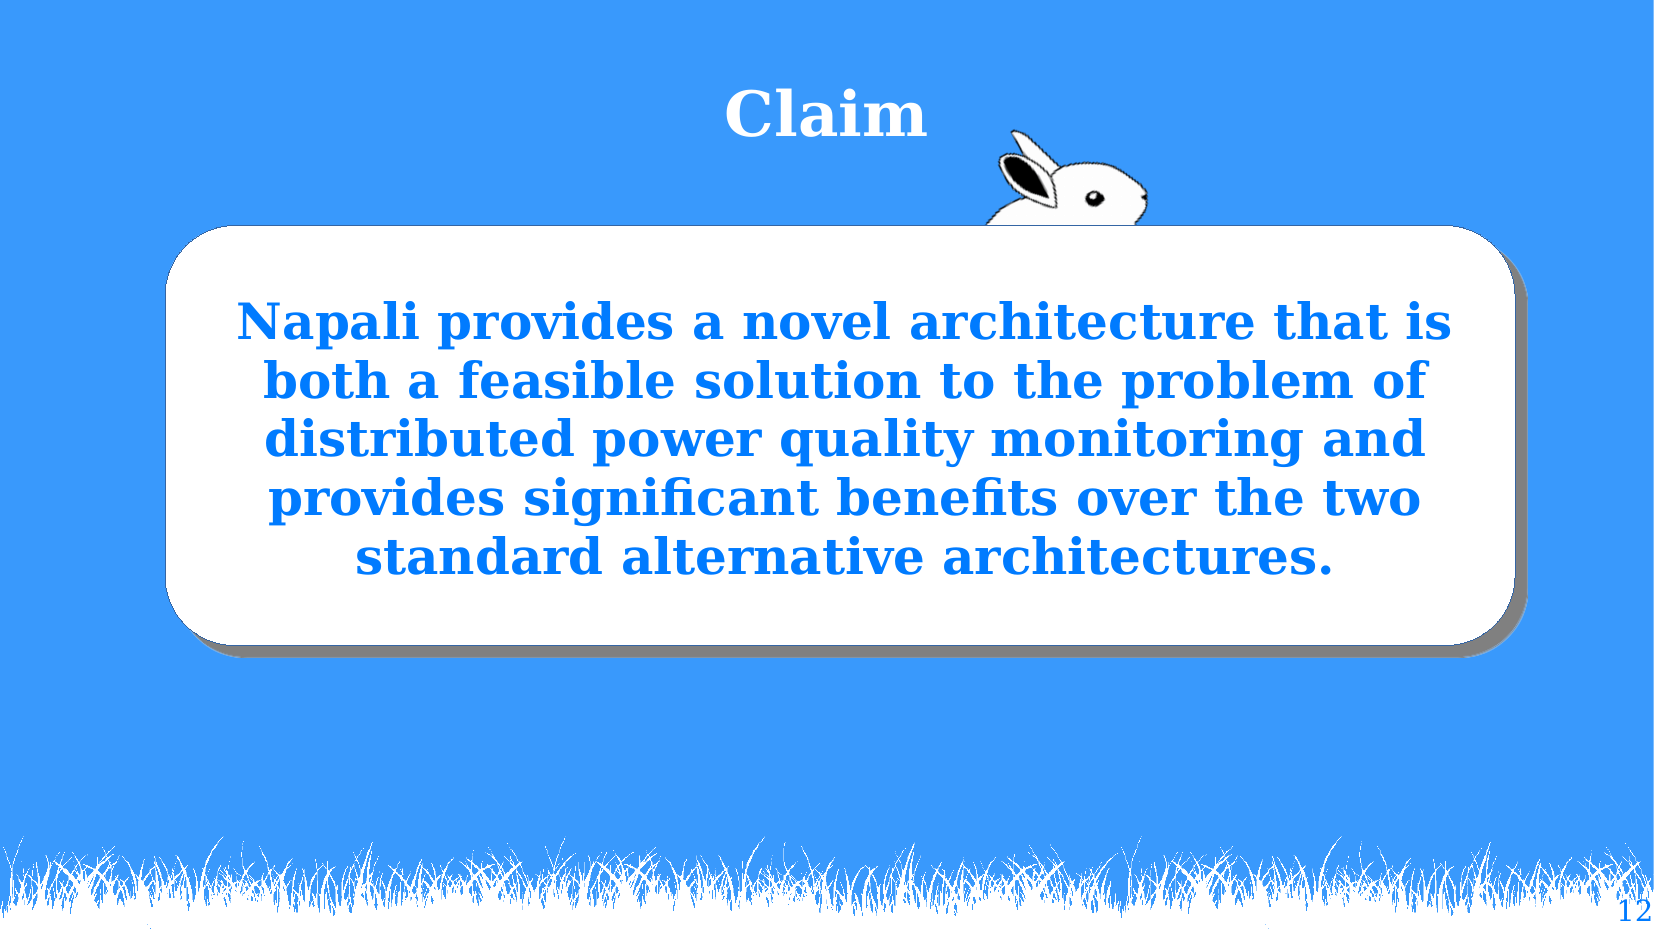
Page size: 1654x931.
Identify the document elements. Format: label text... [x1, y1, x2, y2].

picture [0, 0, 1654, 931]
text_box Napali provides a novel architecture that is both a feasible solution to the problem of distributed power quality monitoring and provides significant benefits over the two standard alternative architectures. [199, 285, 1492, 594]
text_box [165, 225, 1516, 646]
title [82, 37, 1571, 193]
